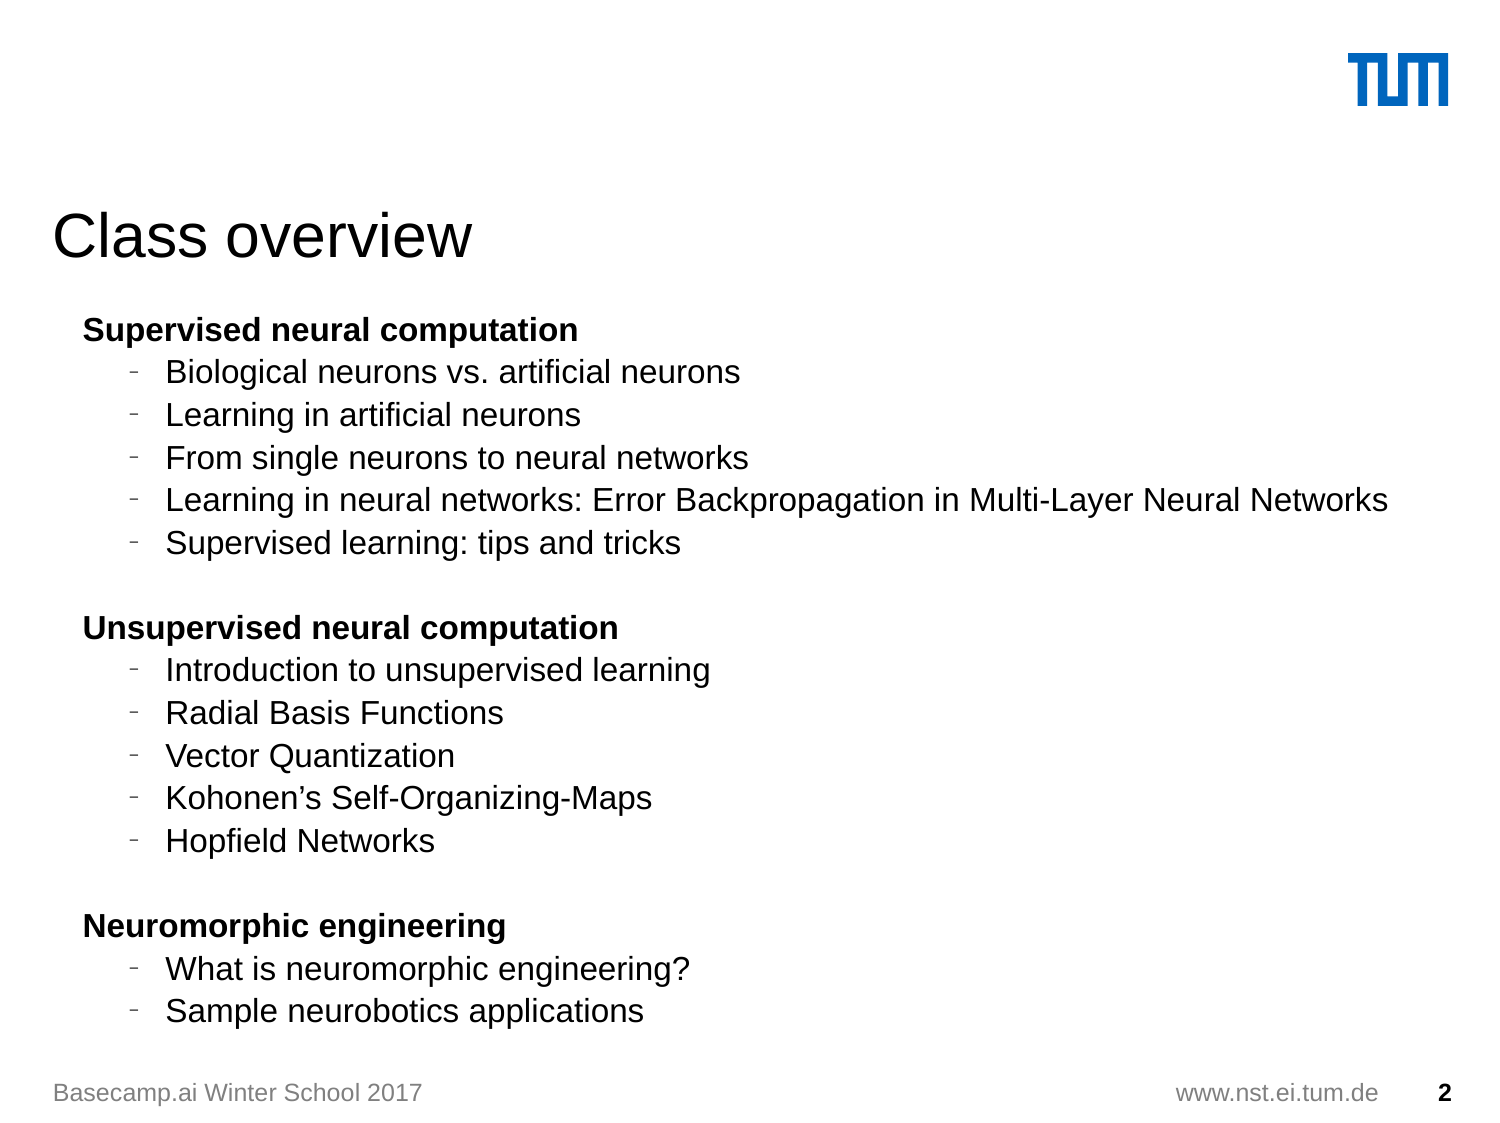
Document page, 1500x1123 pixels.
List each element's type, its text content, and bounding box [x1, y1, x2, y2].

title Class overview [52, 200, 1453, 355]
list Supervised neural computation Biological neurons vs. artificial neurons Learning in artificial neurons From single neurons to neural networks Learning in neural networks: Error Backpropagation in Multi-Layer Neural Networks Supervised learning: tips and tricks Unsupervised neural computation Introduction to unsupervised learning Radial Basis Functions Vector Quantization Kohonen’s Self-Organizing-Maps Hopfield Networks Neuromorphic engineering What is neuromorphic engineering? Sample neurobotics applications [82, 305, 1483, 1025]
